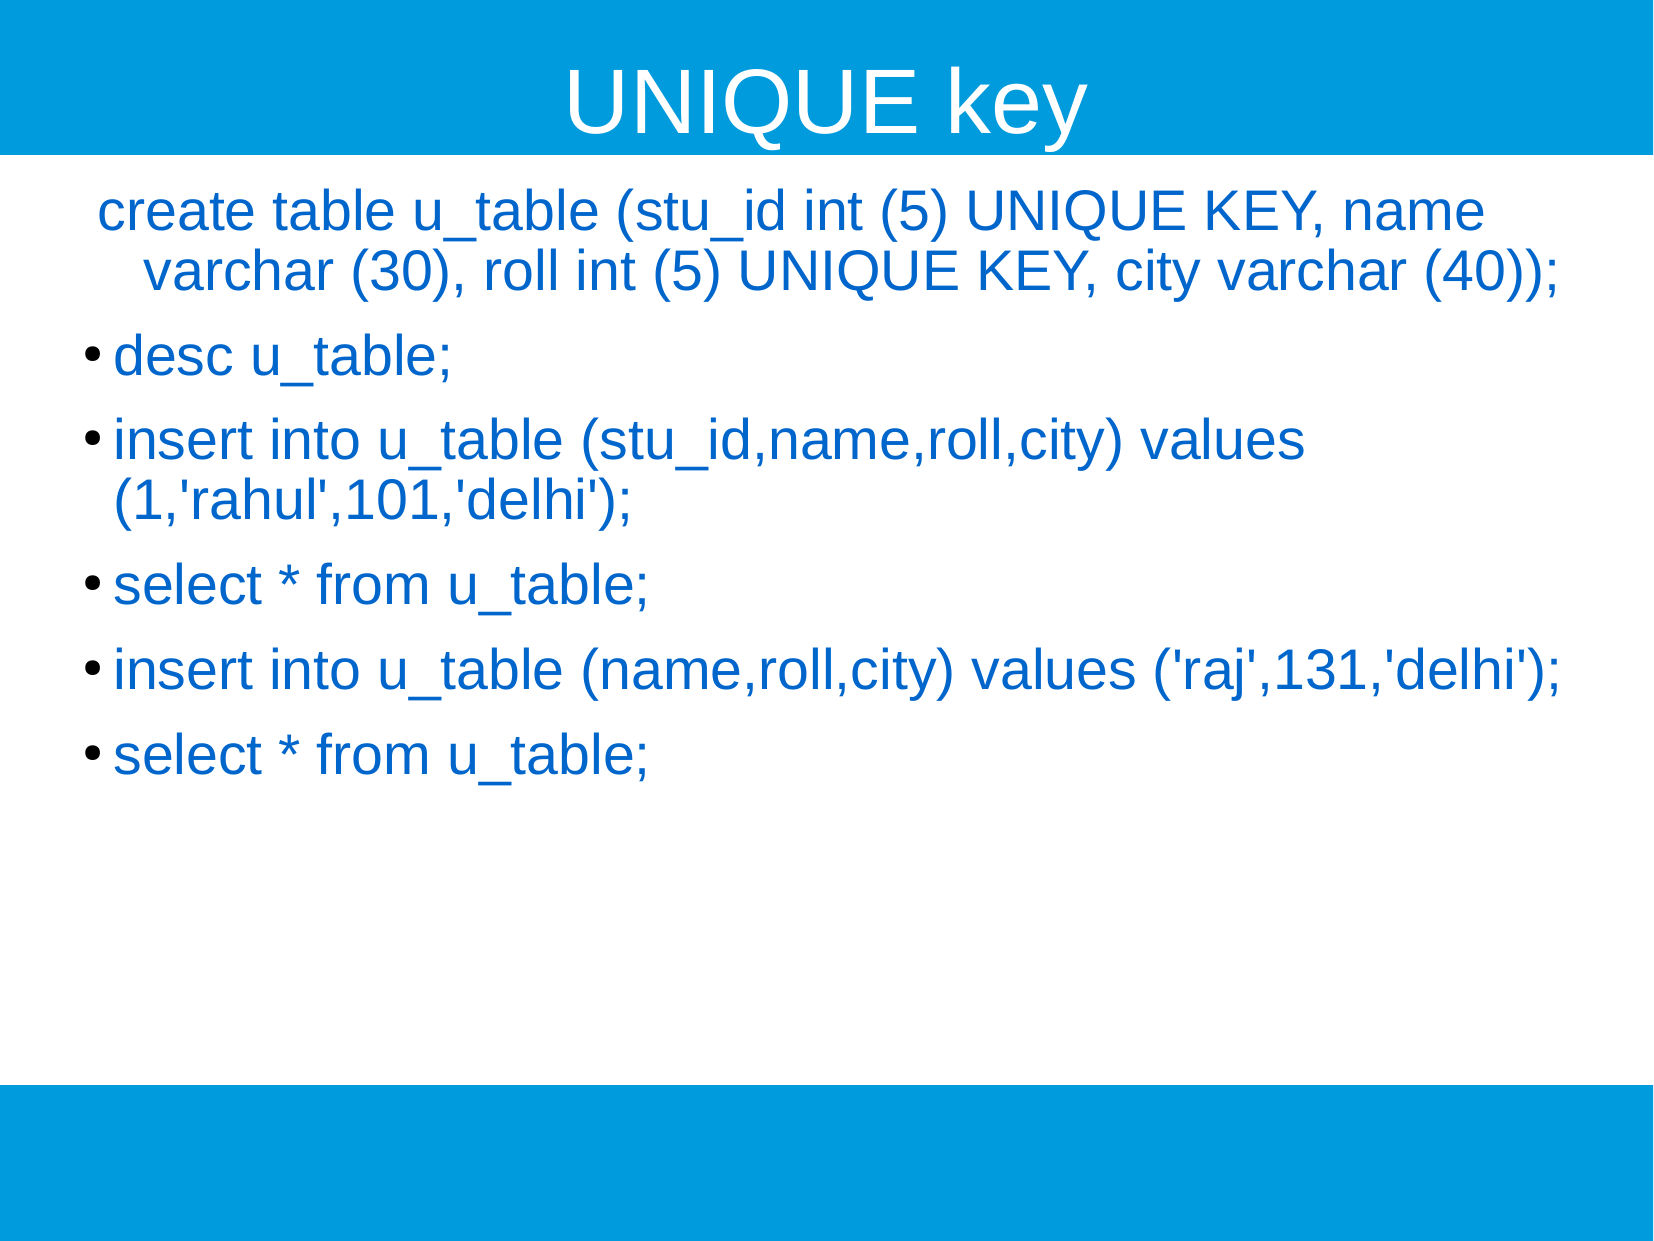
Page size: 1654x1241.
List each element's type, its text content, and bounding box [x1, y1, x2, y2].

title UNIQUE key [82, 49, 1571, 155]
list create table u_table (stu_id int (5) UNIQUE KEY, name varchar (30), roll int (5) UNIQUE KEY, city varchar (40)); desc u_table; insert into u_table (stu_id,name,roll,city) values (1,'rahul',101,'delhi'); select * from u_table; insert into u_table (name,roll,city) values ('raj',131,'delhi'); select * from u_table; [82, 178, 1571, 898]
